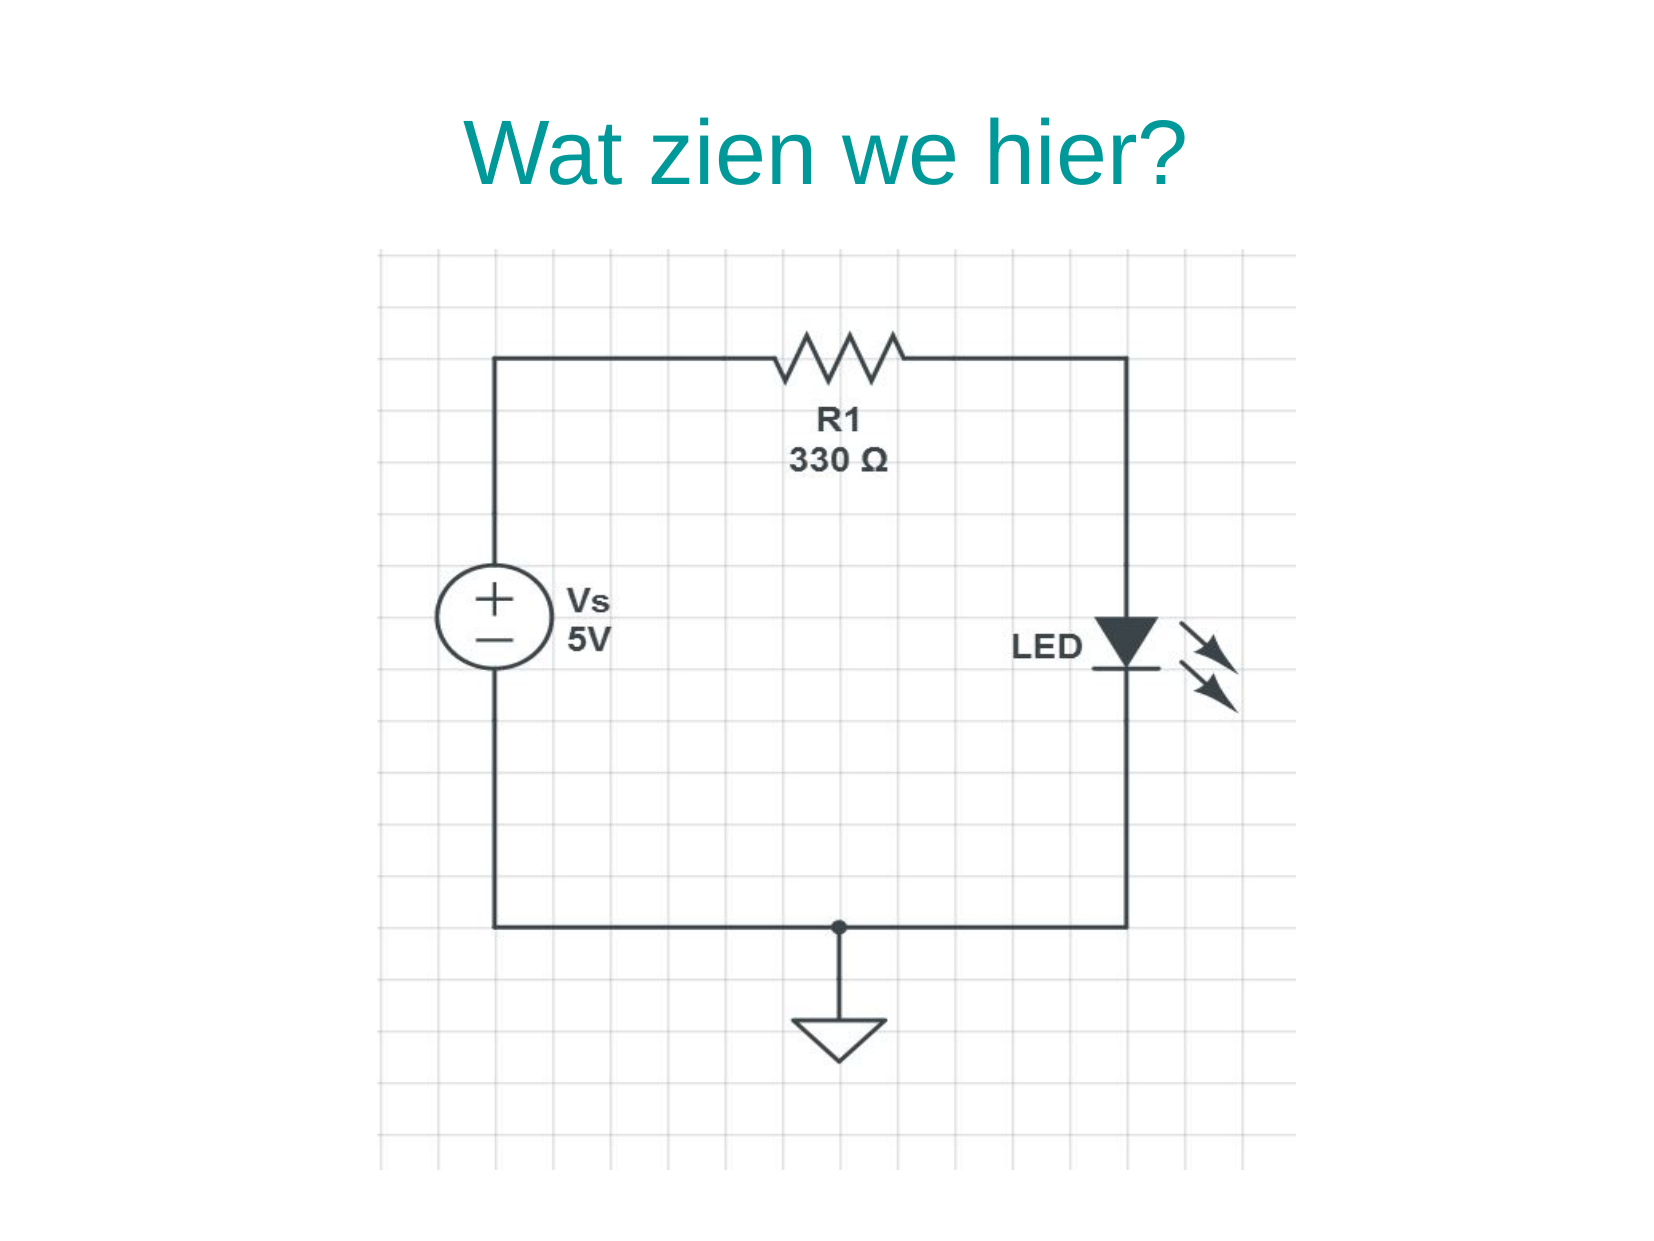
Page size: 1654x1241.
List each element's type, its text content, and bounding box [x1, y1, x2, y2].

title Wat zien we hier? [82, 49, 1571, 257]
picture [377, 257, 1296, 1170]
